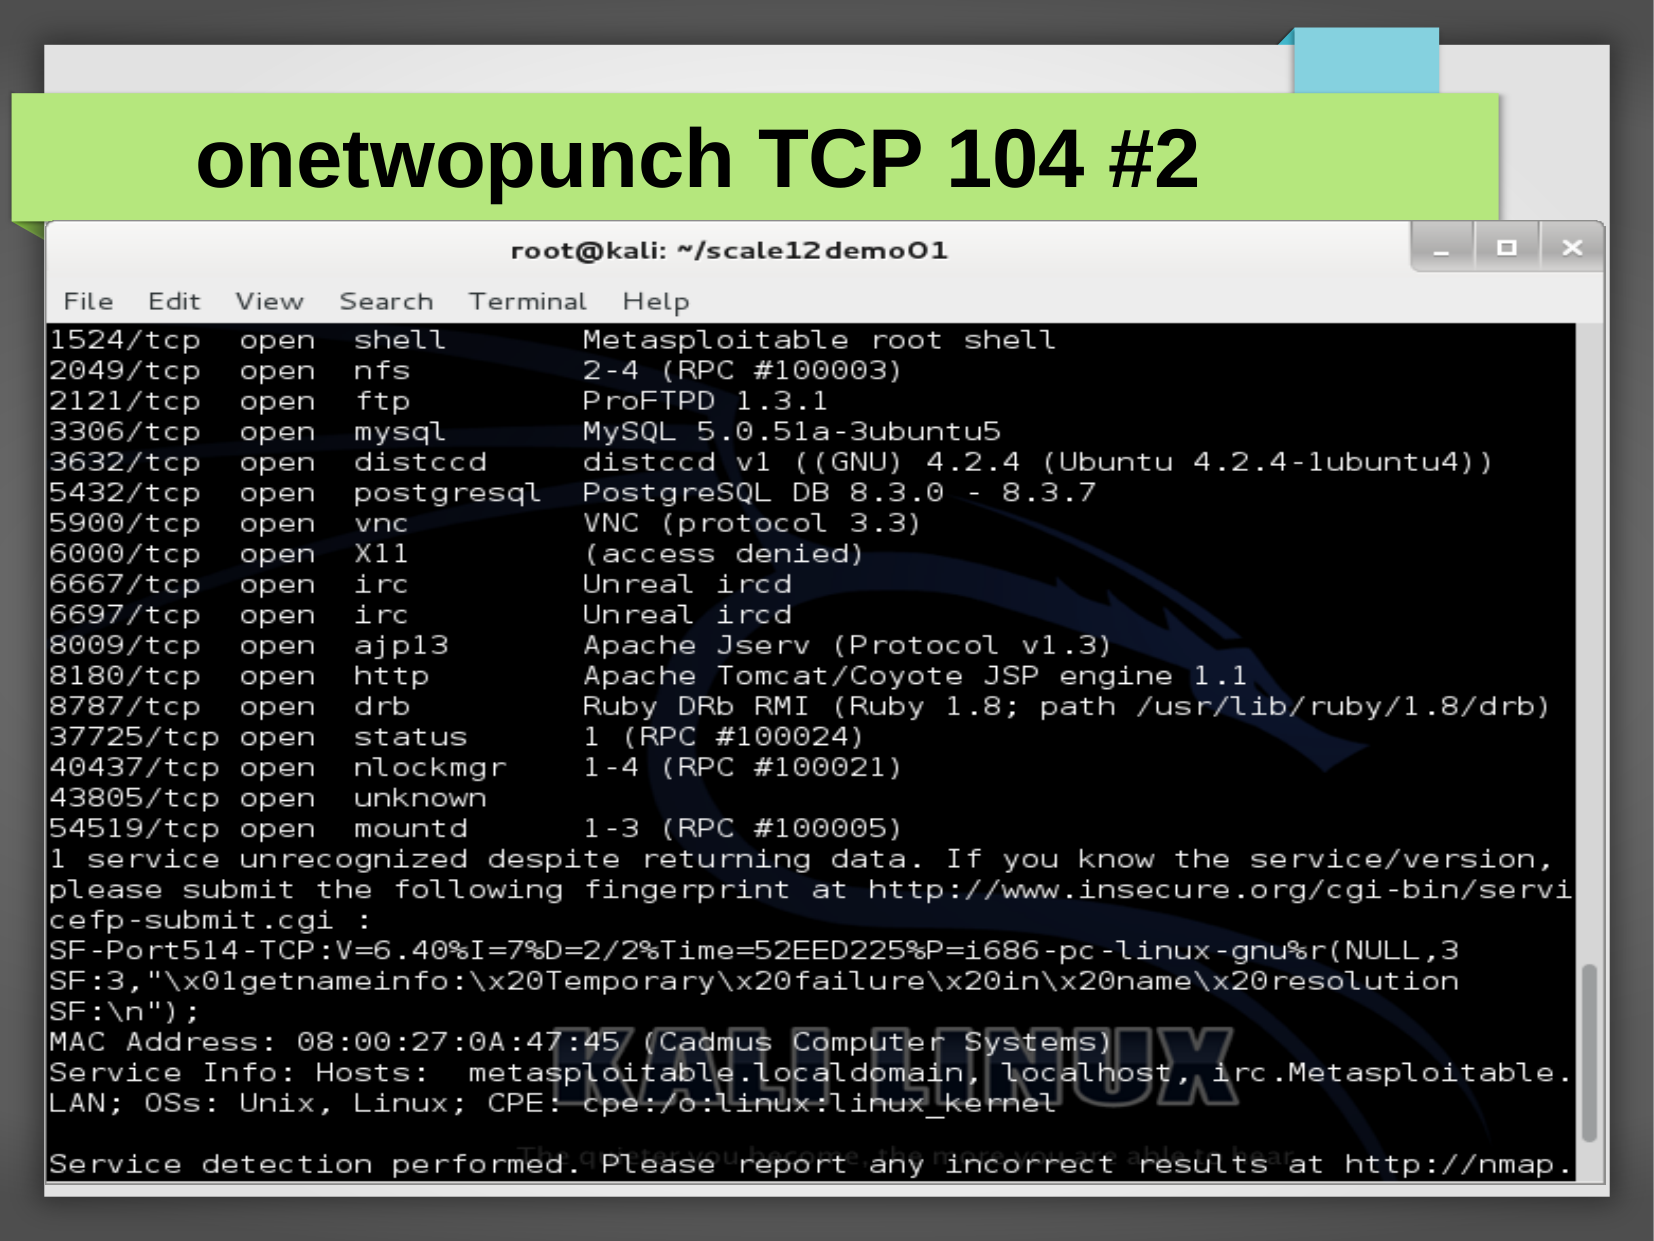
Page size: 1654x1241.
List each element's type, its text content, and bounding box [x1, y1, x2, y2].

picture [0, 0, 1654, 1241]
text_box onetwopunch TCP 104 #2 [180, 104, 1216, 213]
